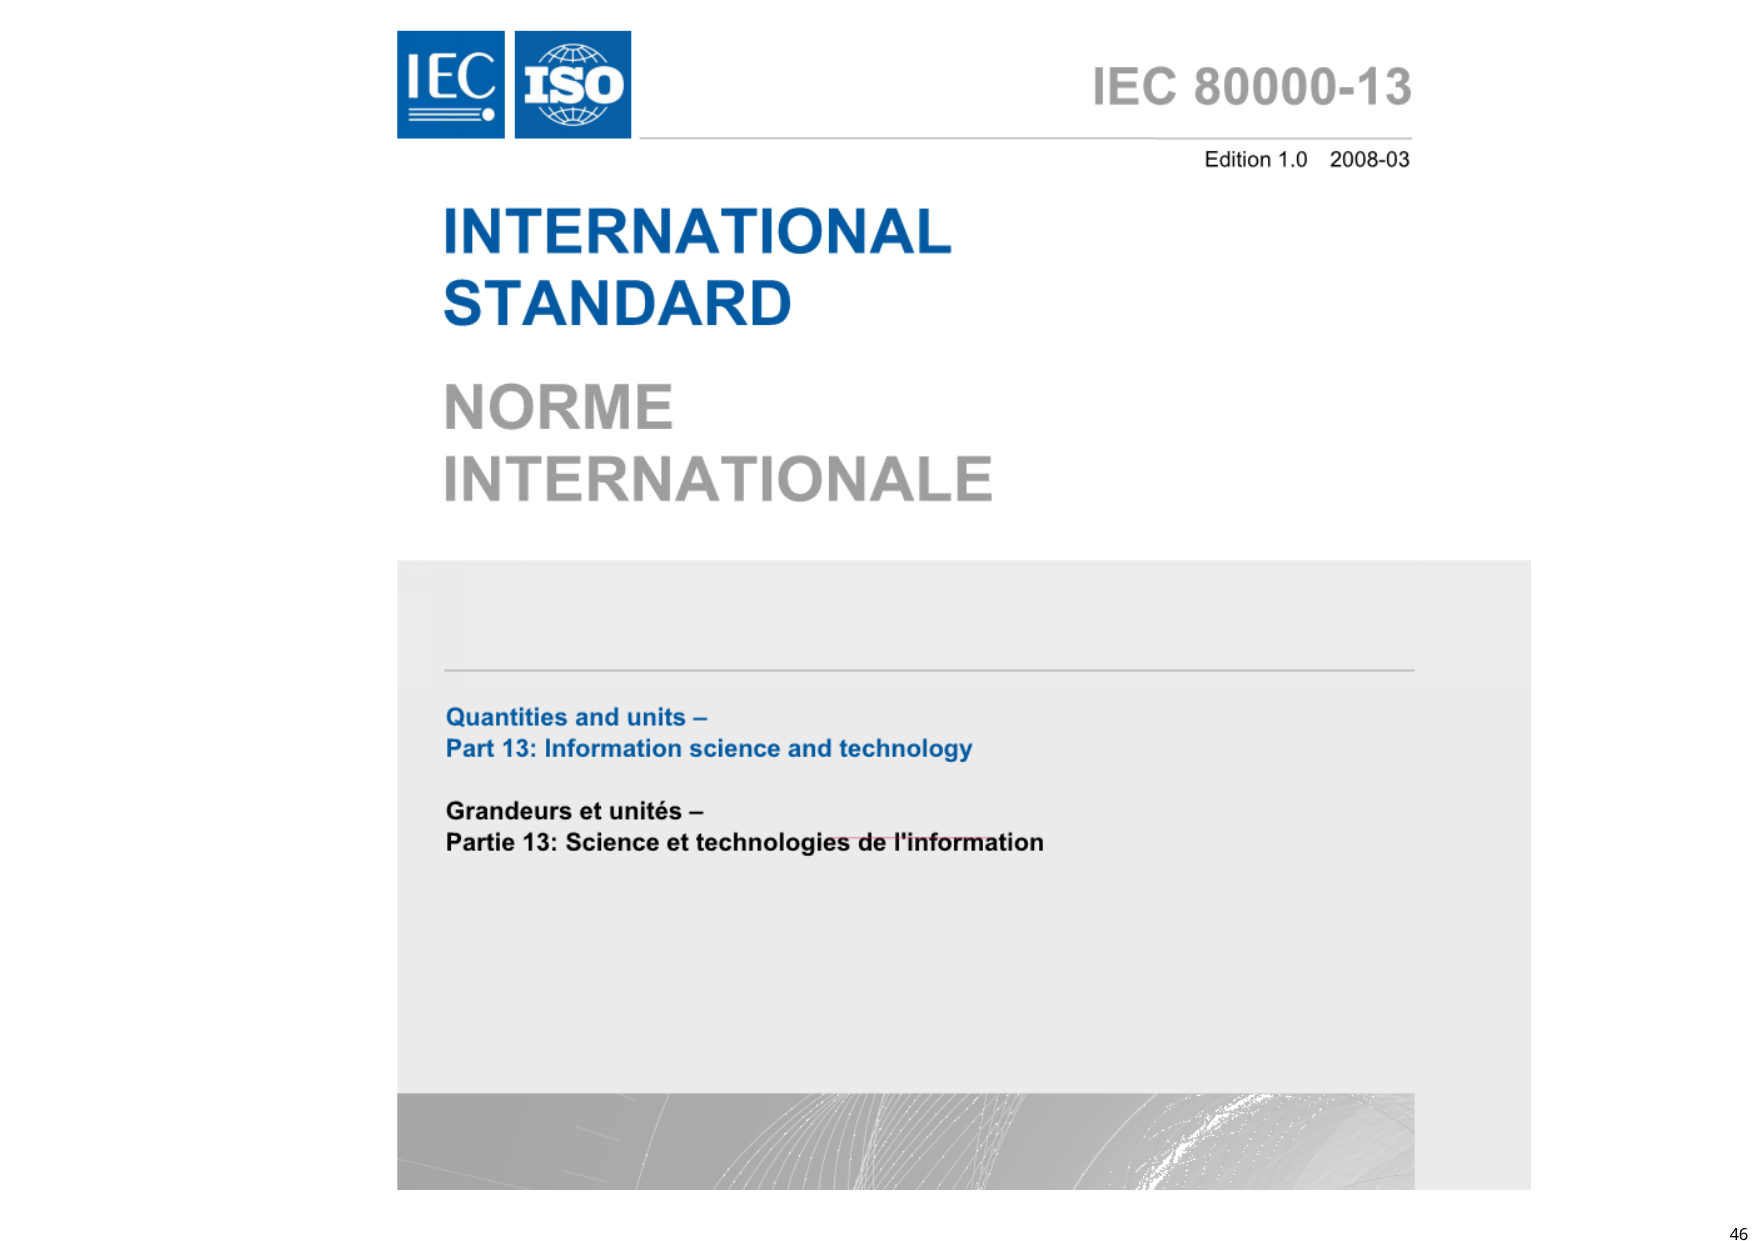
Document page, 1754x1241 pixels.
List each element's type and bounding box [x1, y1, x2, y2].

picture [291, 11, 1531, 1190]
